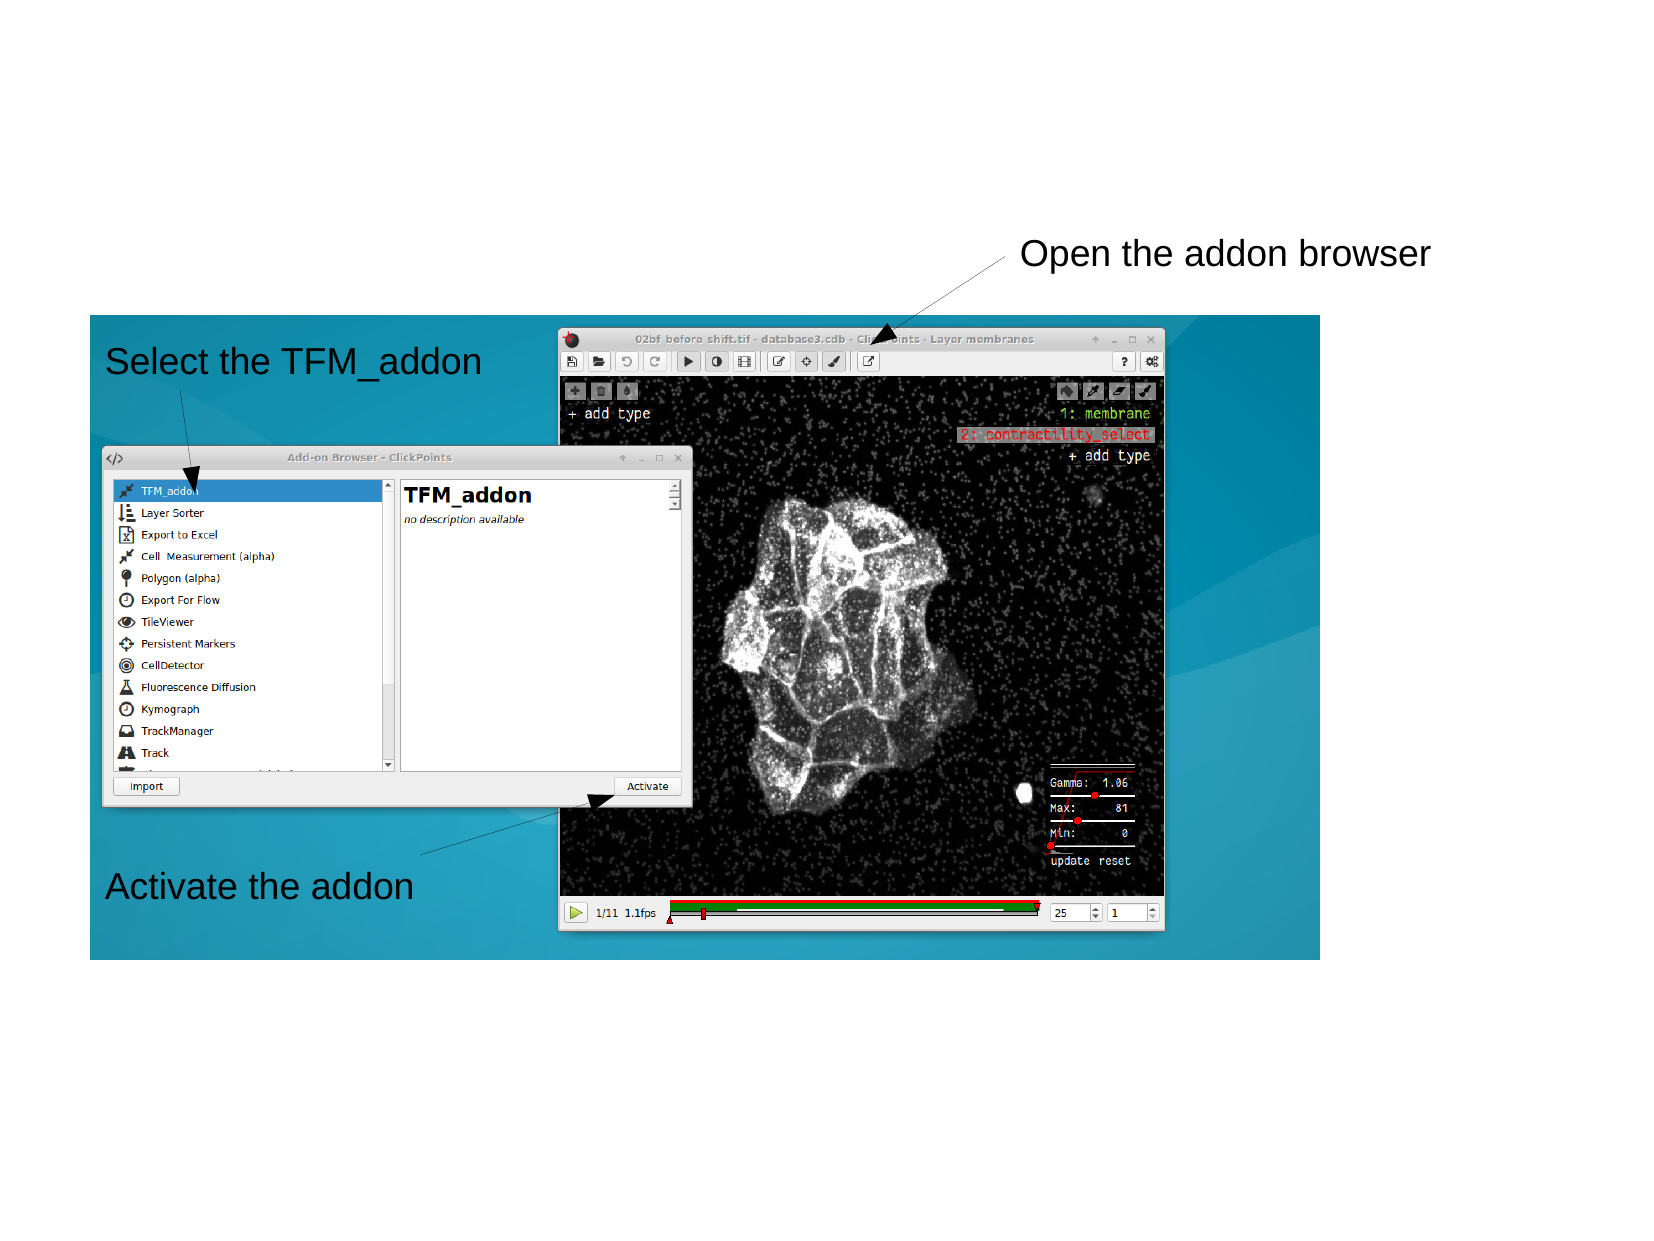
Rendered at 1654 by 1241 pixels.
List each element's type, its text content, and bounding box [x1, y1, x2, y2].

text_box Select the TFM_addon [90, 333, 679, 391]
picture [90, 315, 1321, 960]
text_box Open the addon browser [1005, 225, 1594, 282]
text_box Activate the addon [90, 858, 679, 916]
